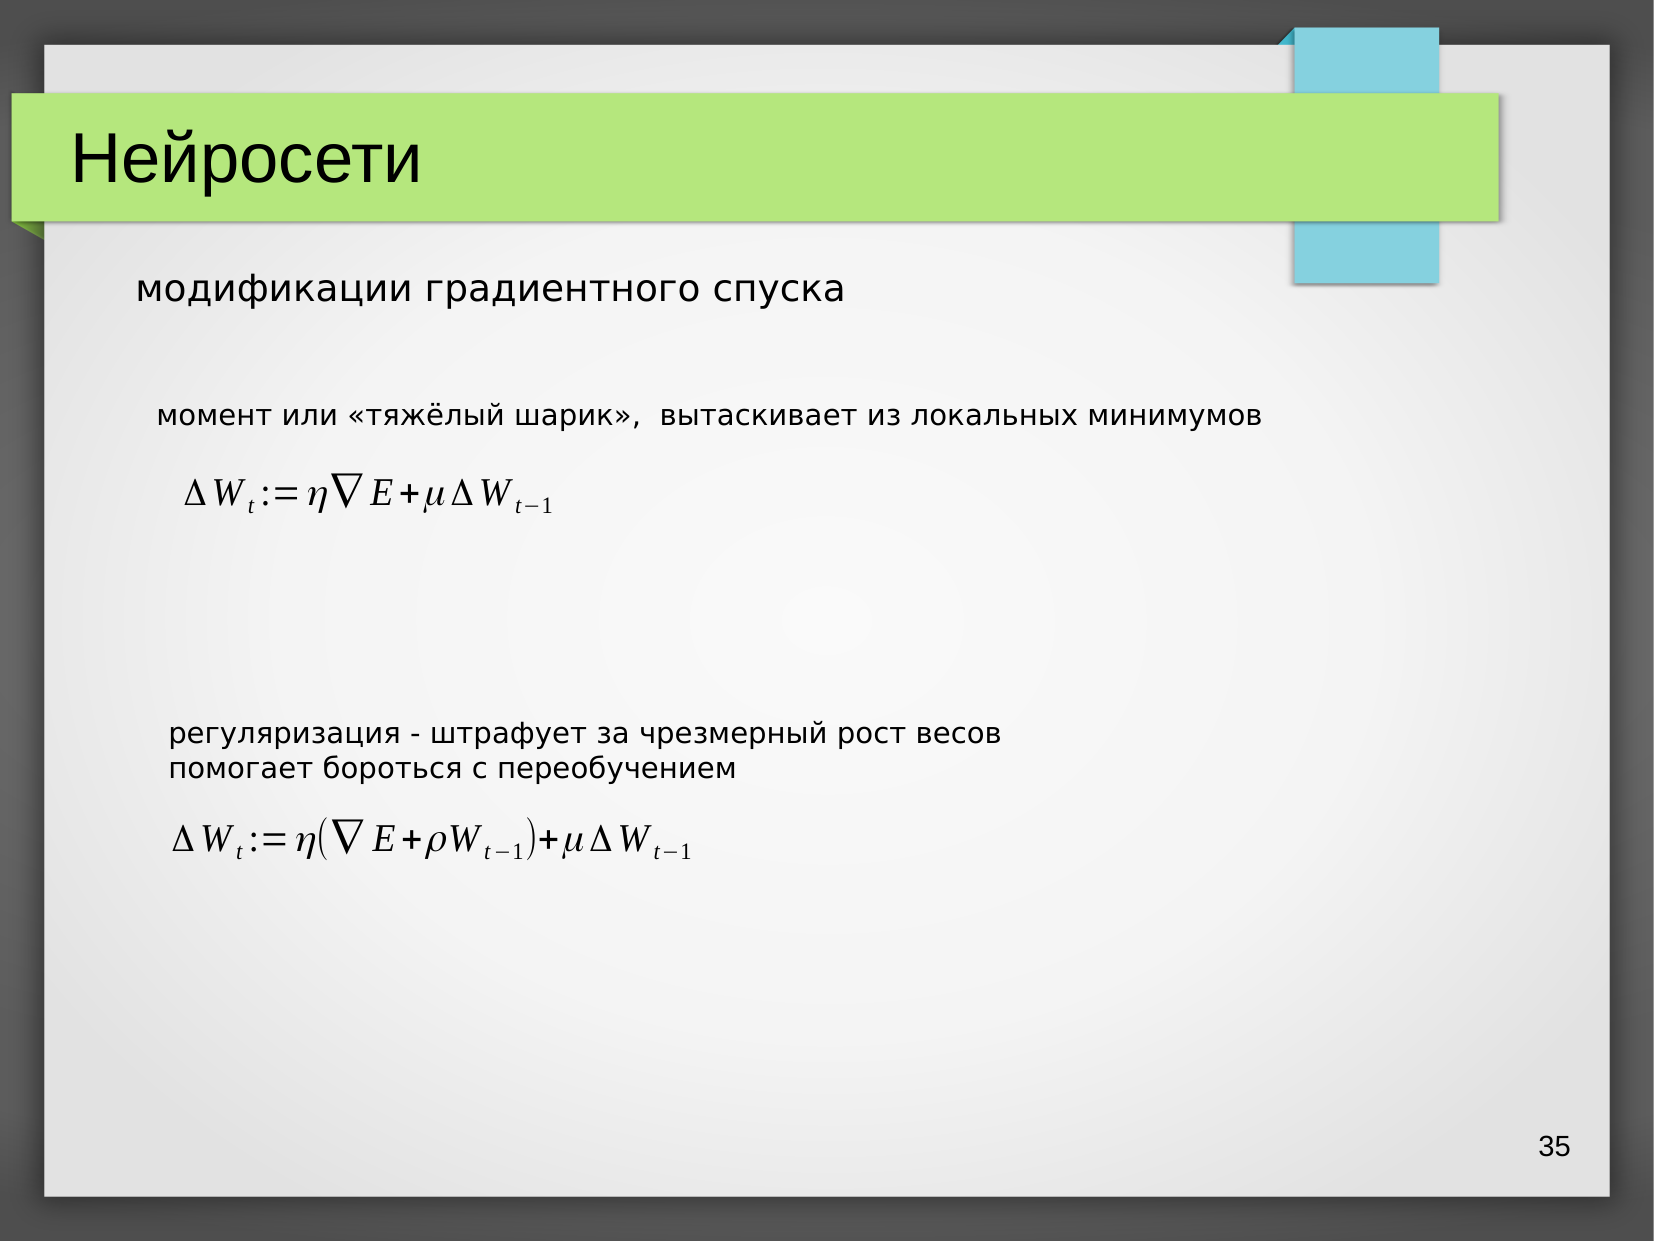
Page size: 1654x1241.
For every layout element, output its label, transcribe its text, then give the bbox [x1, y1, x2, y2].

chart [177, 472, 559, 522]
title Нейросети [70, 118, 1205, 199]
chart [165, 814, 698, 867]
picture [0, 0, 1654, 1241]
text_box модификации градиентного спуска [120, 259, 993, 318]
text_box момент или «тяжёлый шарик», вытаскивает из локальных минимумов [141, 390, 1489, 449]
text_box регуляризация - штрафует за чрезмерный рост весов помогает бороться с переобучением [153, 709, 1158, 793]
